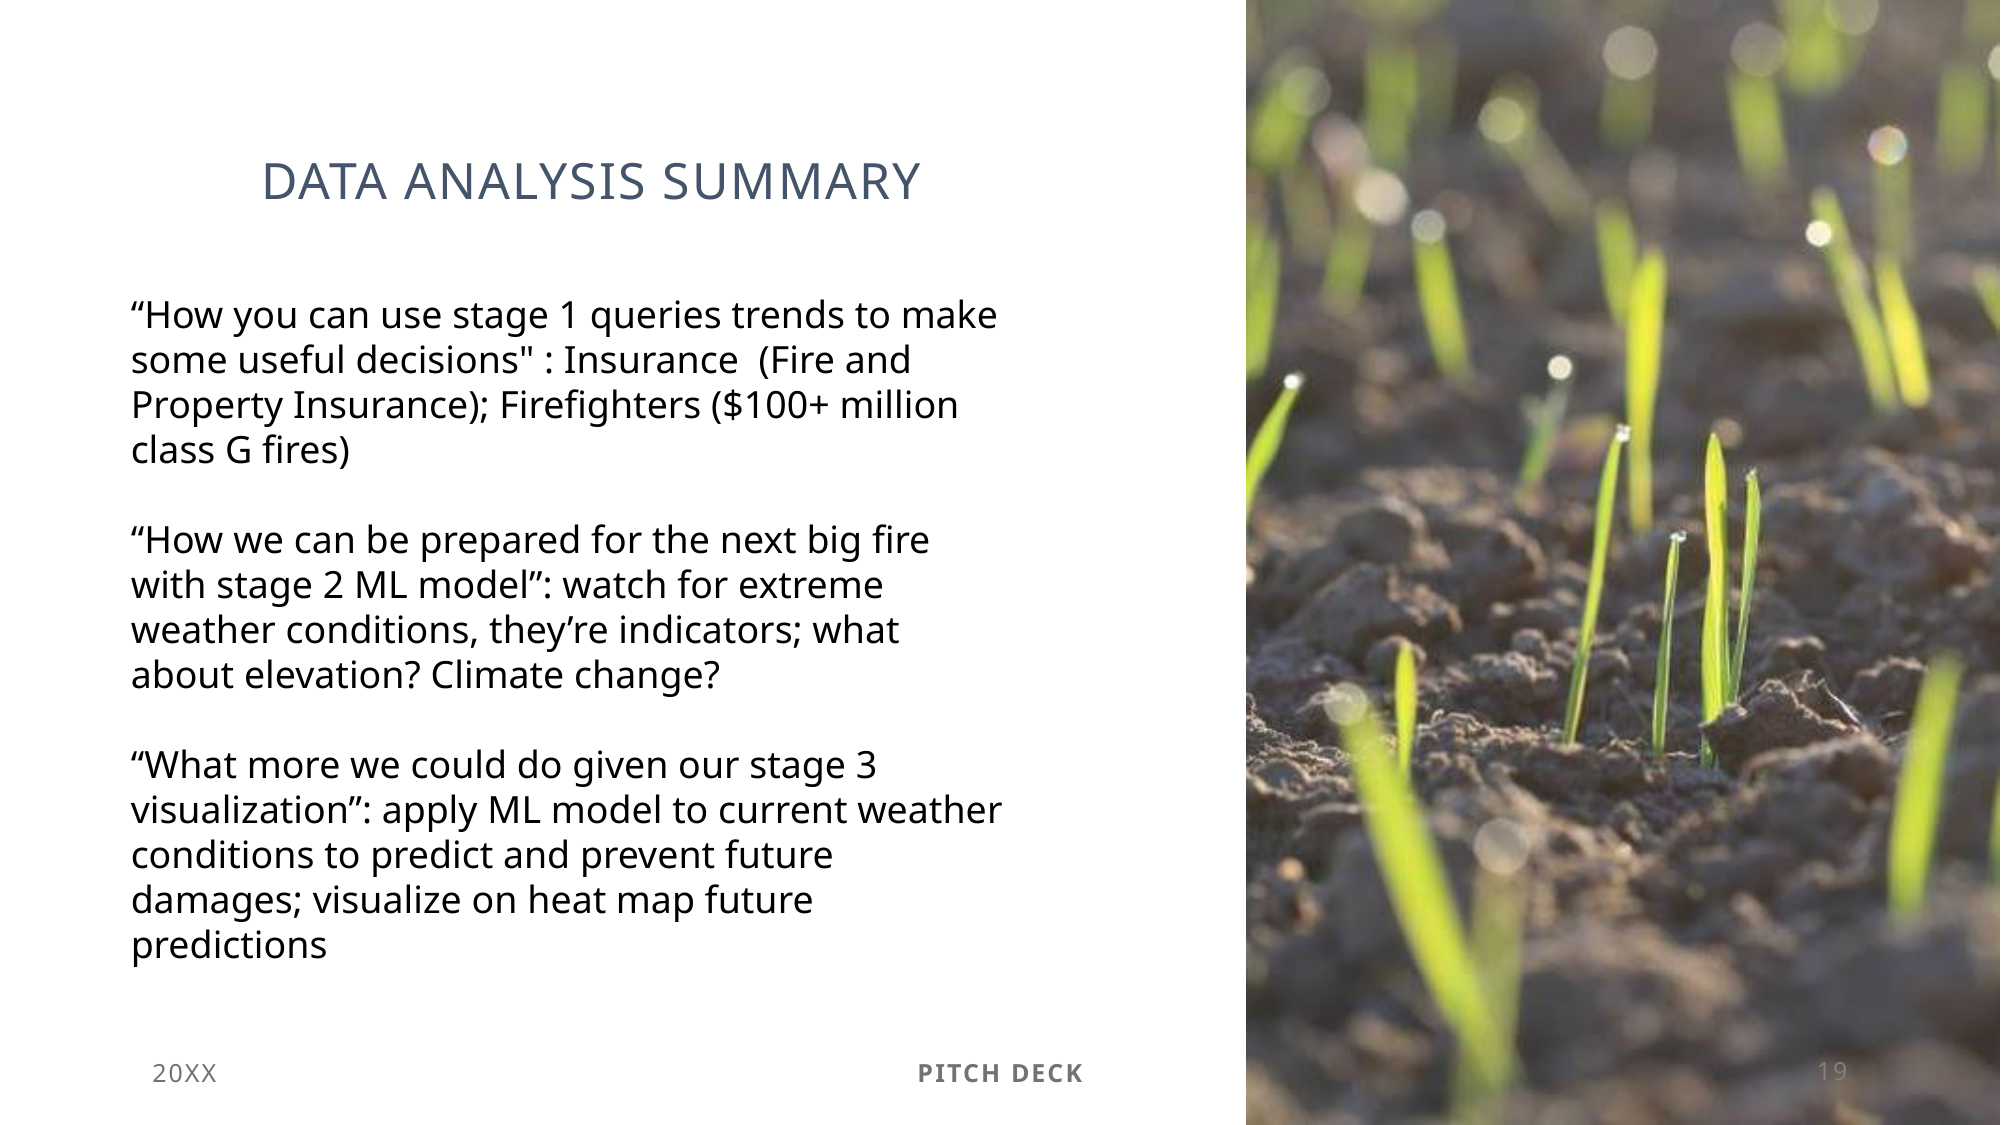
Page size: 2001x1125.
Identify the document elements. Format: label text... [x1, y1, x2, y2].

title Data analysis summary [246, 132, 1000, 235]
slide_number 20 [1412, 1042, 1863, 1103]
text_box “How you can use stage 1 queries trends to make some useful decisions" : Insurance (Fire and Property Insurance); Firefighters ($100+ million class G fires) “How we can be prepared for the next big fire with stage 2 ML model”: watch for extreme weather conditions, they’re indicators; what about elevation? Climate change? “What more we could do given our stage 3 visualization”: apply ML model to current weather conditions to predict and prevent future damages; visualize on heat map future predictions [116, 283, 1019, 1125]
picture [1246, 0, 2000, 1125]
footer Pitch deck [1019, 1042, 1246, 1103]
